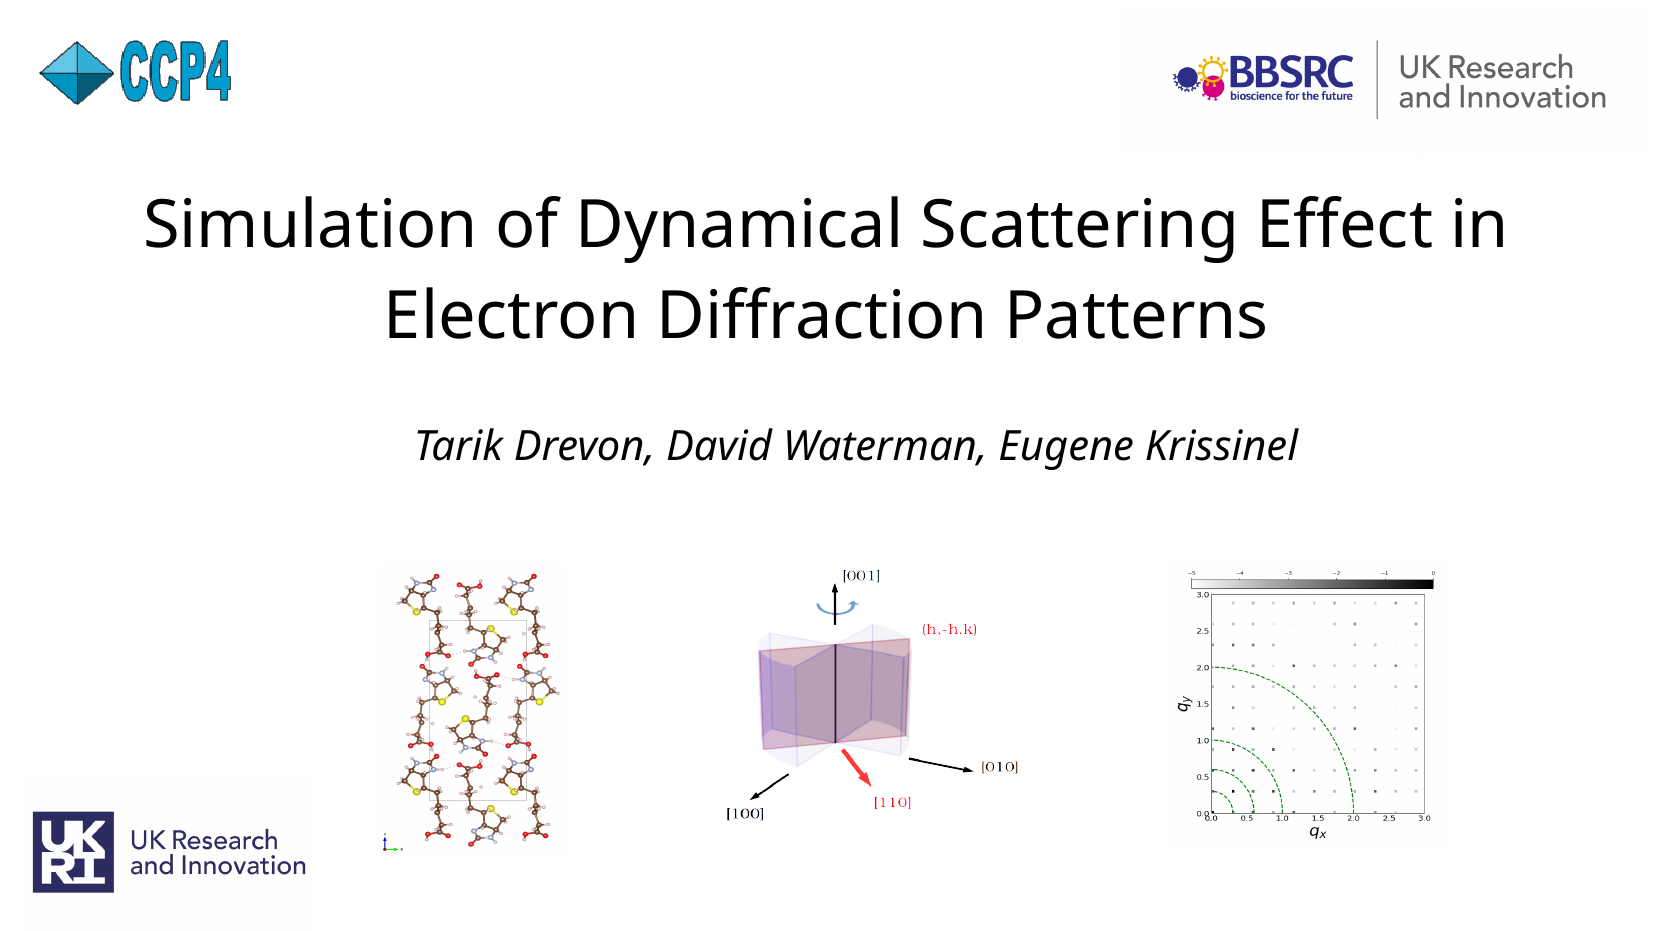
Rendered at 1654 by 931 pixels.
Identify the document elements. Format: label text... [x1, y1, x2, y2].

title Tarik Drevon, David Waterman, Eugene Krissinel [162, 392, 1551, 496]
picture [1163, 559, 1447, 851]
picture [35, 37, 240, 105]
picture [377, 563, 565, 857]
title Simulation of Dynamical Scattering Effect in Electron Diffraction Patterns [82, 177, 1571, 357]
picture [27, 773, 311, 931]
picture [705, 549, 1023, 839]
picture [1116, 4, 1649, 157]
